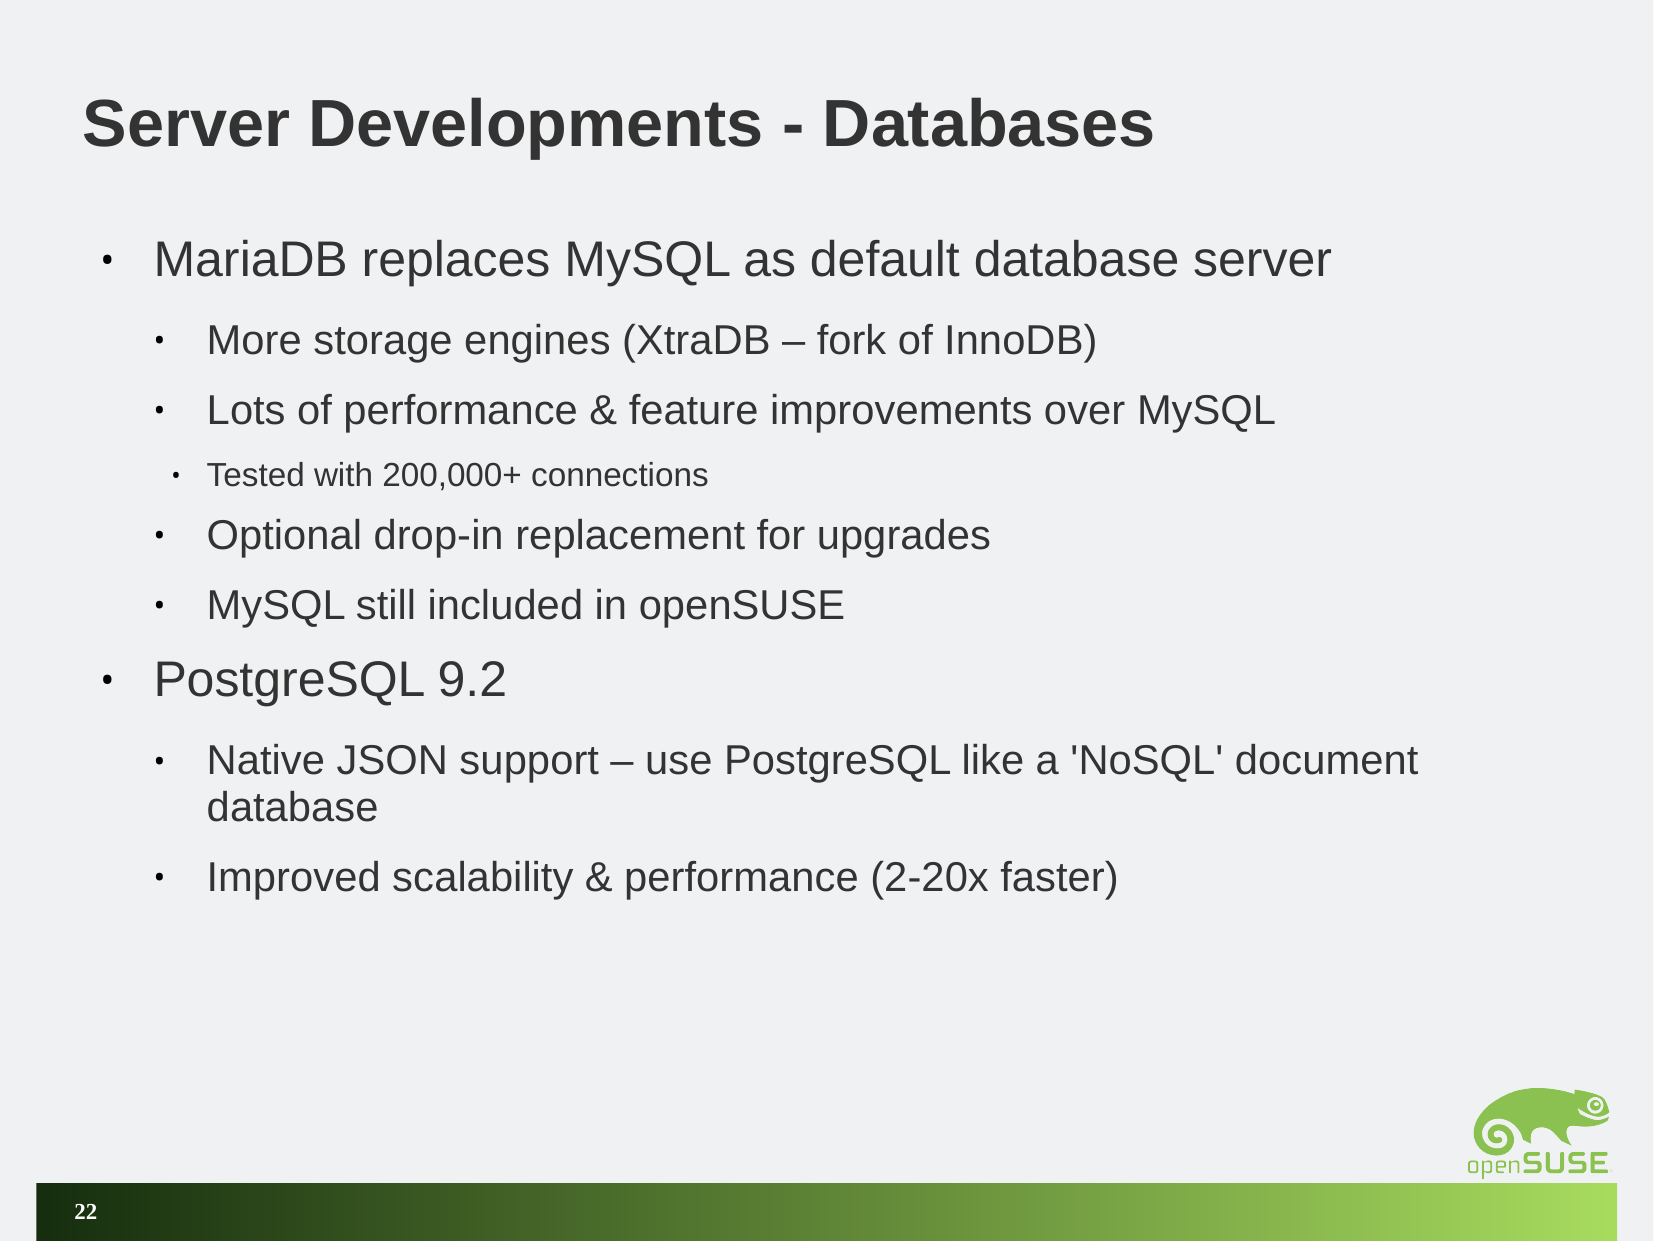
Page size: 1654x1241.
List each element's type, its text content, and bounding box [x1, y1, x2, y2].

list MariaDB replaces MySQL as default database server More storage engines (XtraDB – fork of InnoDB) Lots of performance & feature improvements over MySQL Tested with 200,000+ connections Optional drop-in replacement for upgrades MySQL still included in openSUSE PostgreSQL 9.2 Native JSON support – use PostgreSQL like a 'NoSQL' document database Improved scalability & performance (2-20x faster) [82, 231, 1571, 951]
title Server Developments - Databases [82, 49, 1571, 198]
picture [0, 0, 1654, 1241]
